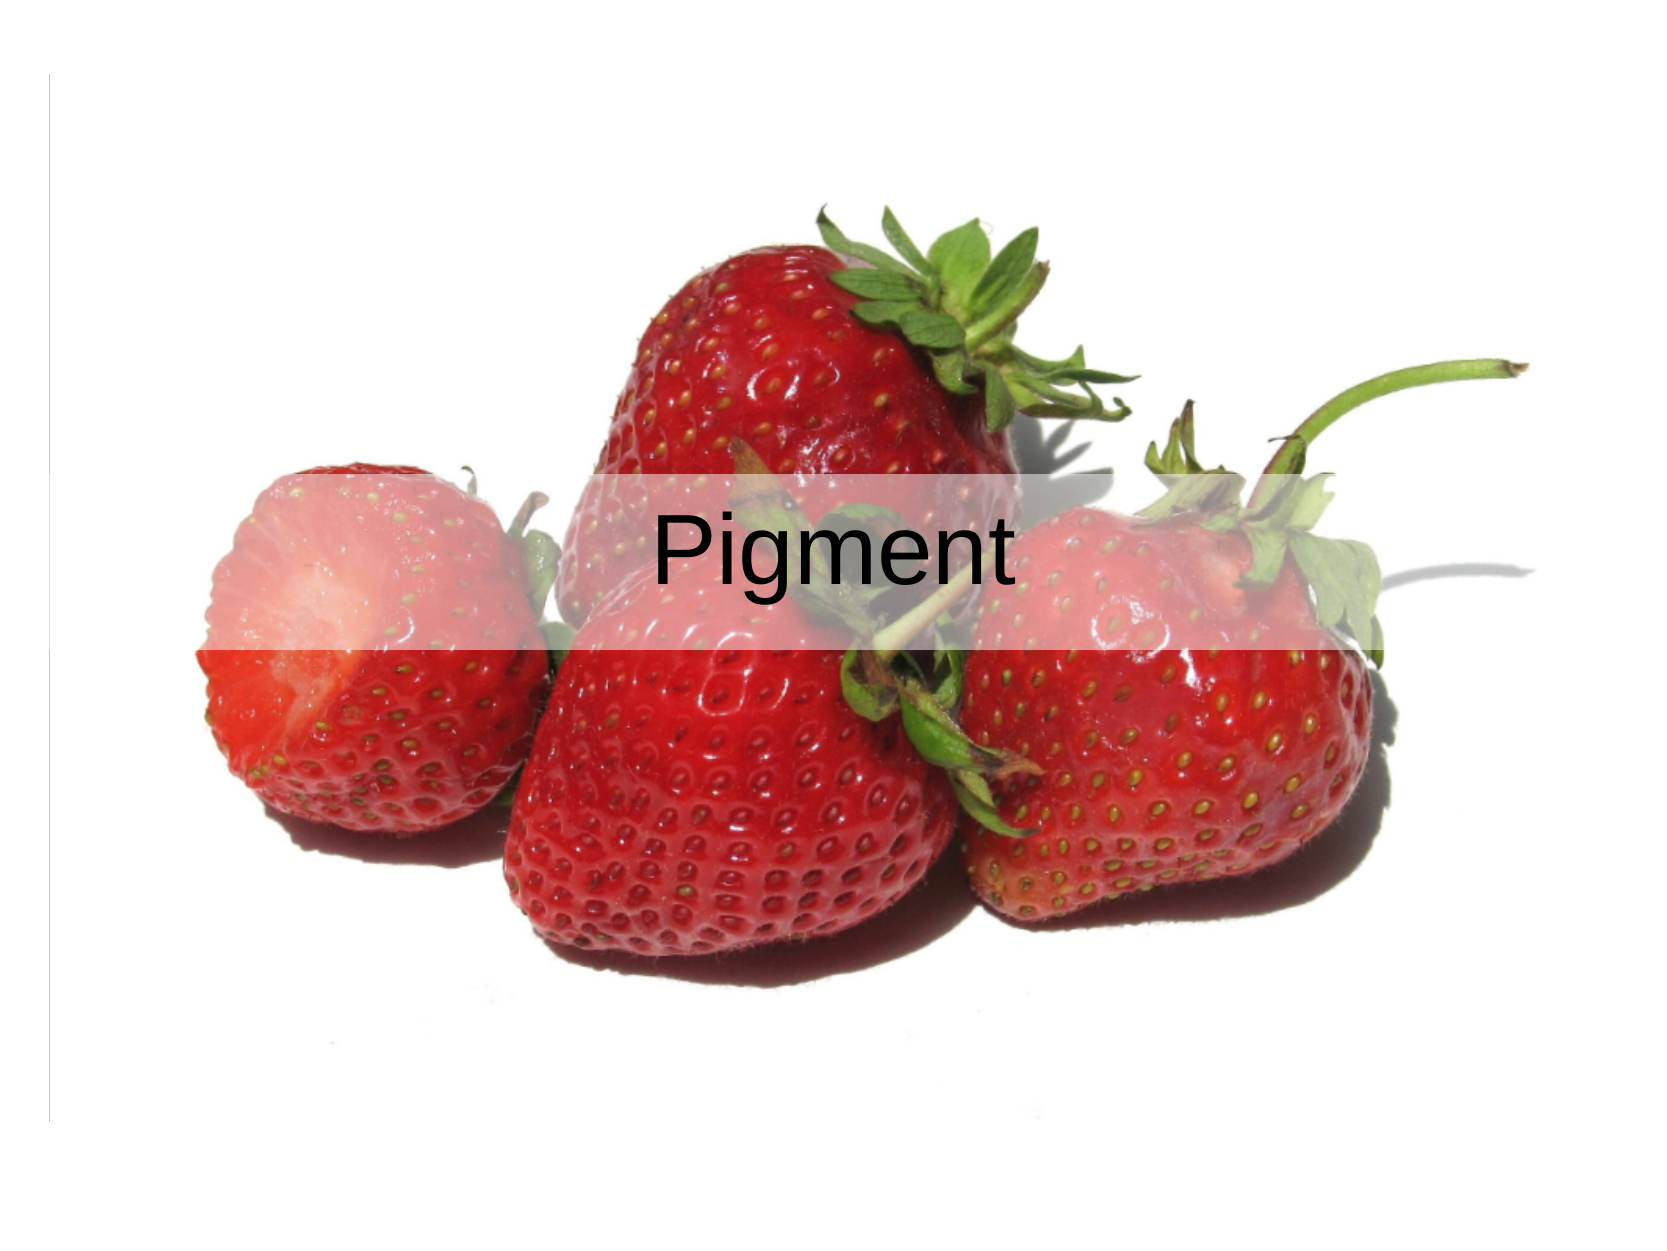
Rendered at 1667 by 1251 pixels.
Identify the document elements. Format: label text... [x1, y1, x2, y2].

title Pigment [131, 500, 1536, 701]
picture [0, 74, 1667, 1122]
